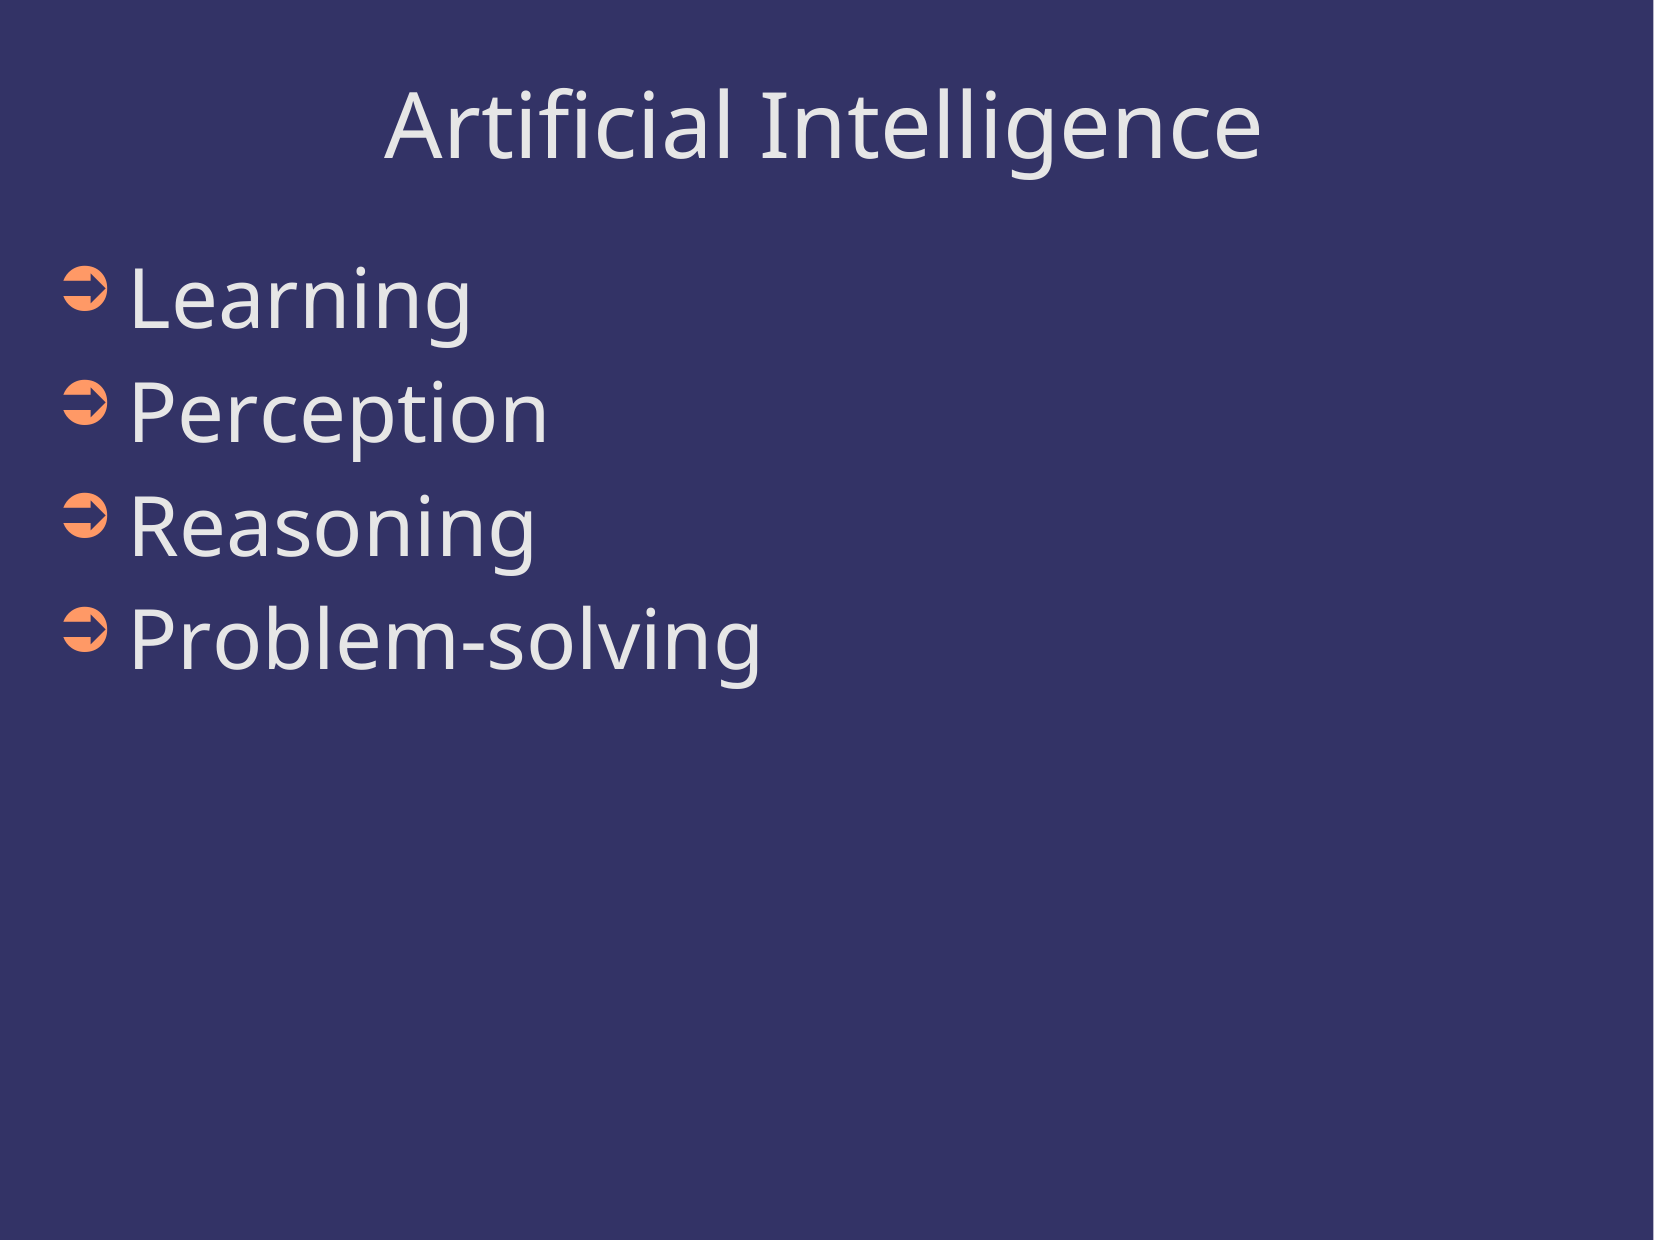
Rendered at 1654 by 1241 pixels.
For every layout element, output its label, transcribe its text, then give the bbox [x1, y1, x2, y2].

title Artificial Intelligence [45, 19, 1606, 227]
list Learning Perception Reasoning Problem-solving [45, 240, 1606, 691]
